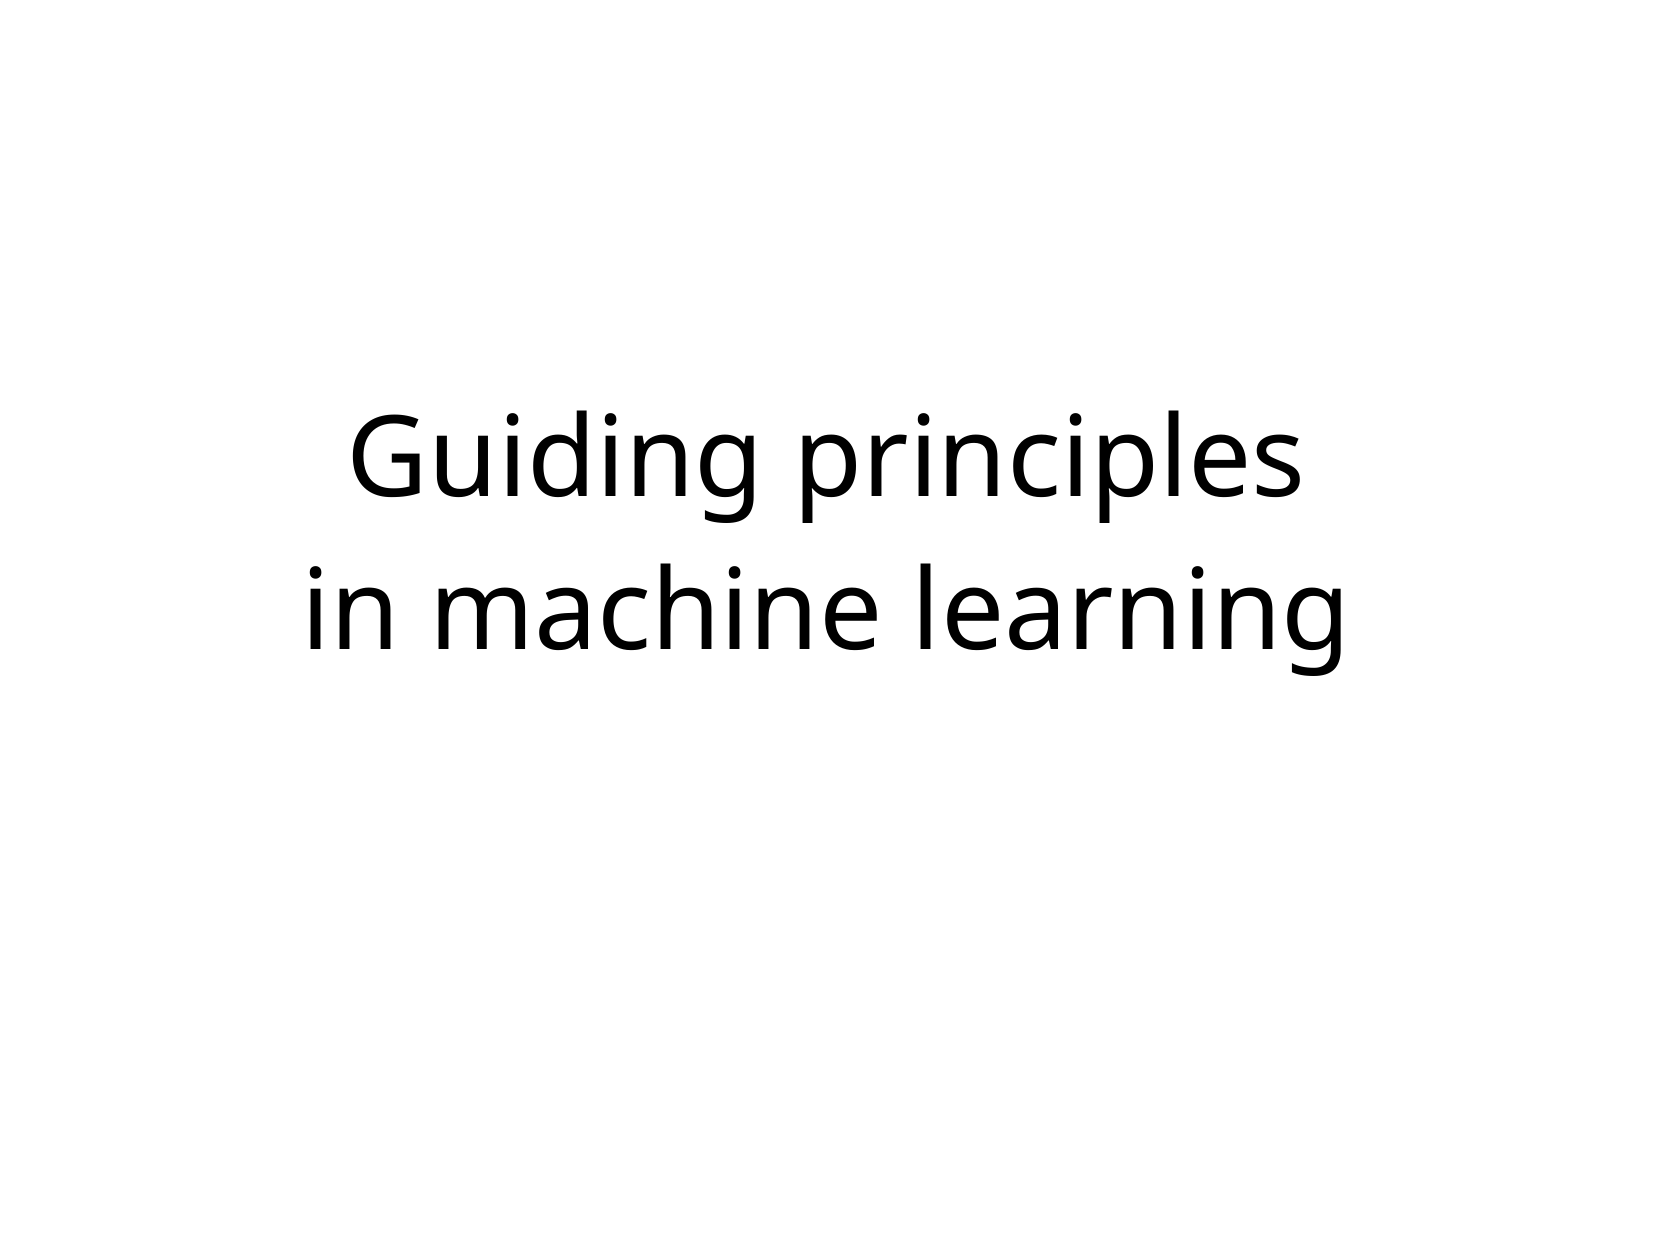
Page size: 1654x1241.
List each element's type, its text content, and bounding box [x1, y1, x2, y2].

subtitle Guiding principles in machine learning [82, 49, 1571, 1010]
